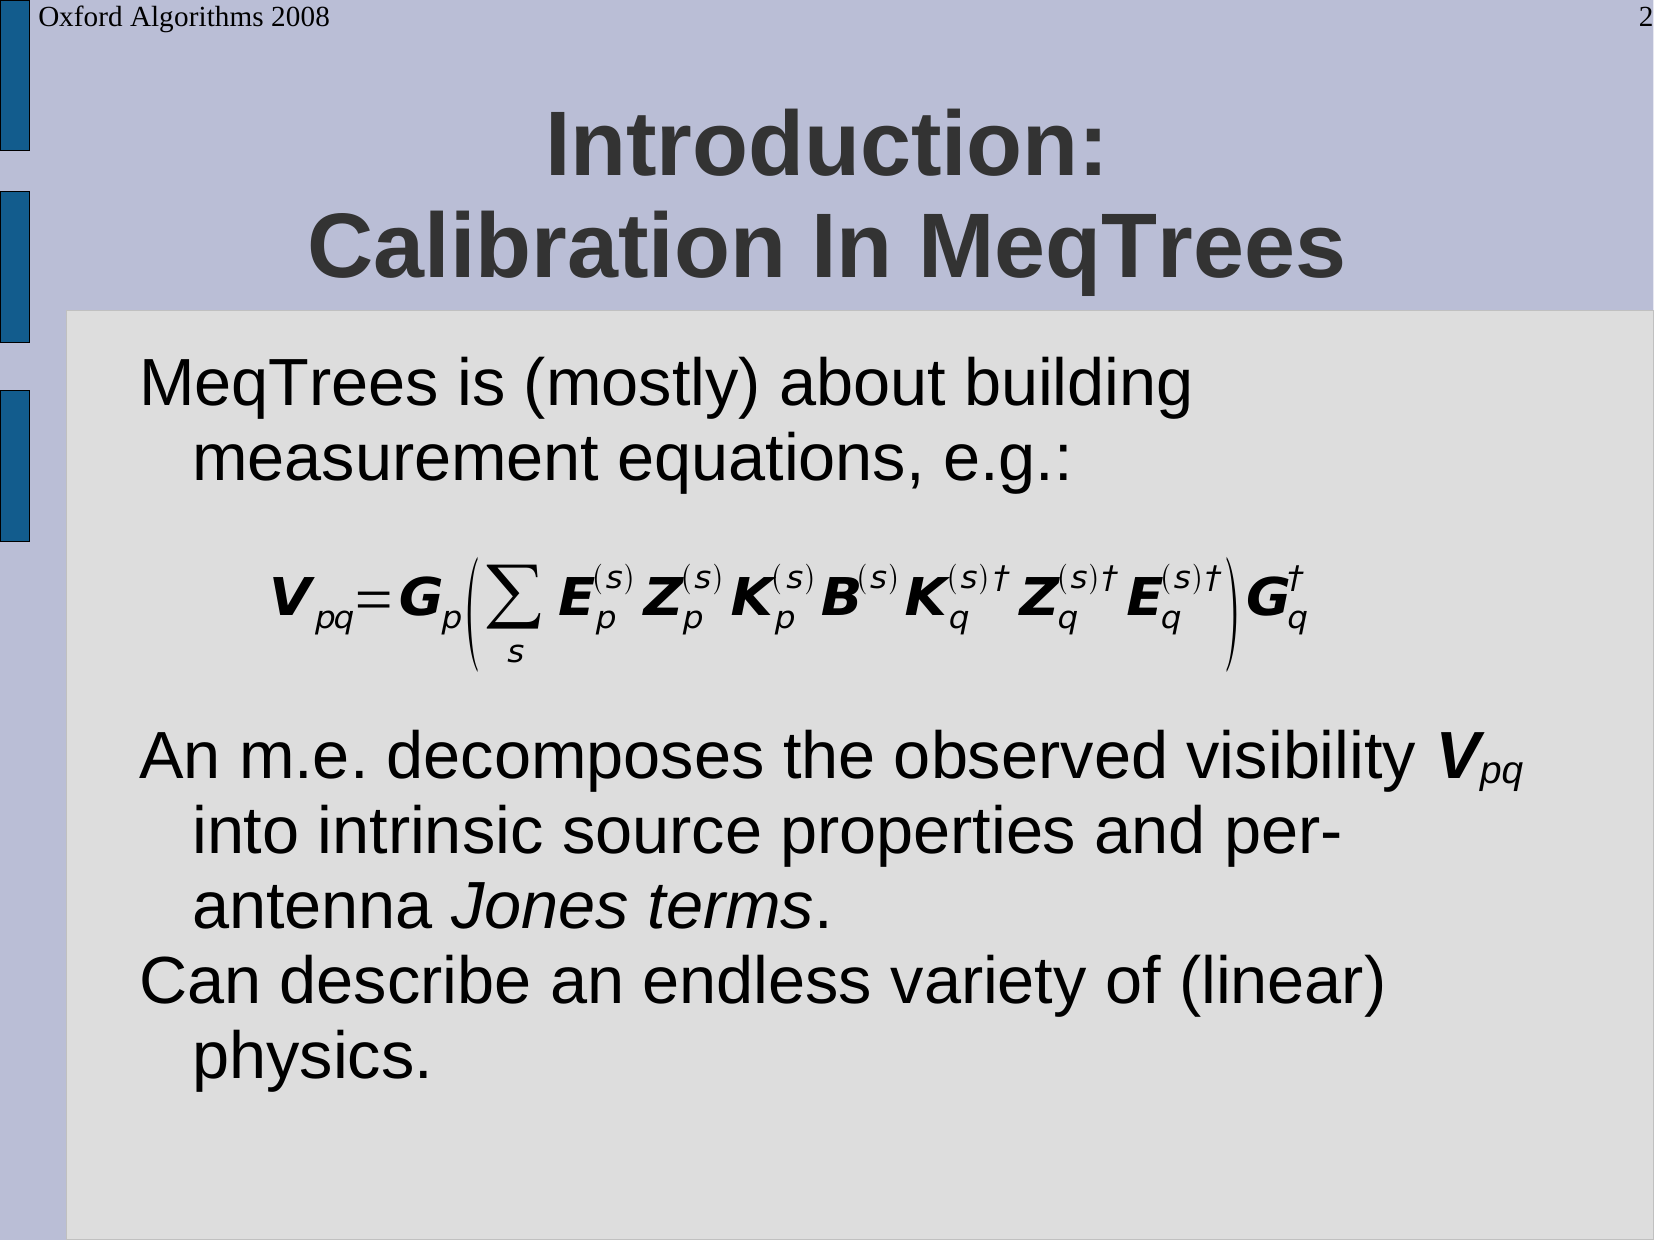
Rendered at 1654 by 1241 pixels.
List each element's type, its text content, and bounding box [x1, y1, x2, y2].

list MeqTrees is (mostly) about building measurement equations, e.g.: An m.e. decomposes the observed visibility Vpq into intrinsic source properties and per-antenna Jones terms. Can describe an endless variety of (linear) physics. [121, 344, 1534, 1144]
title Introduction: Calibration In MeqTrees [121, 87, 1534, 302]
chart [262, 554, 1313, 676]
